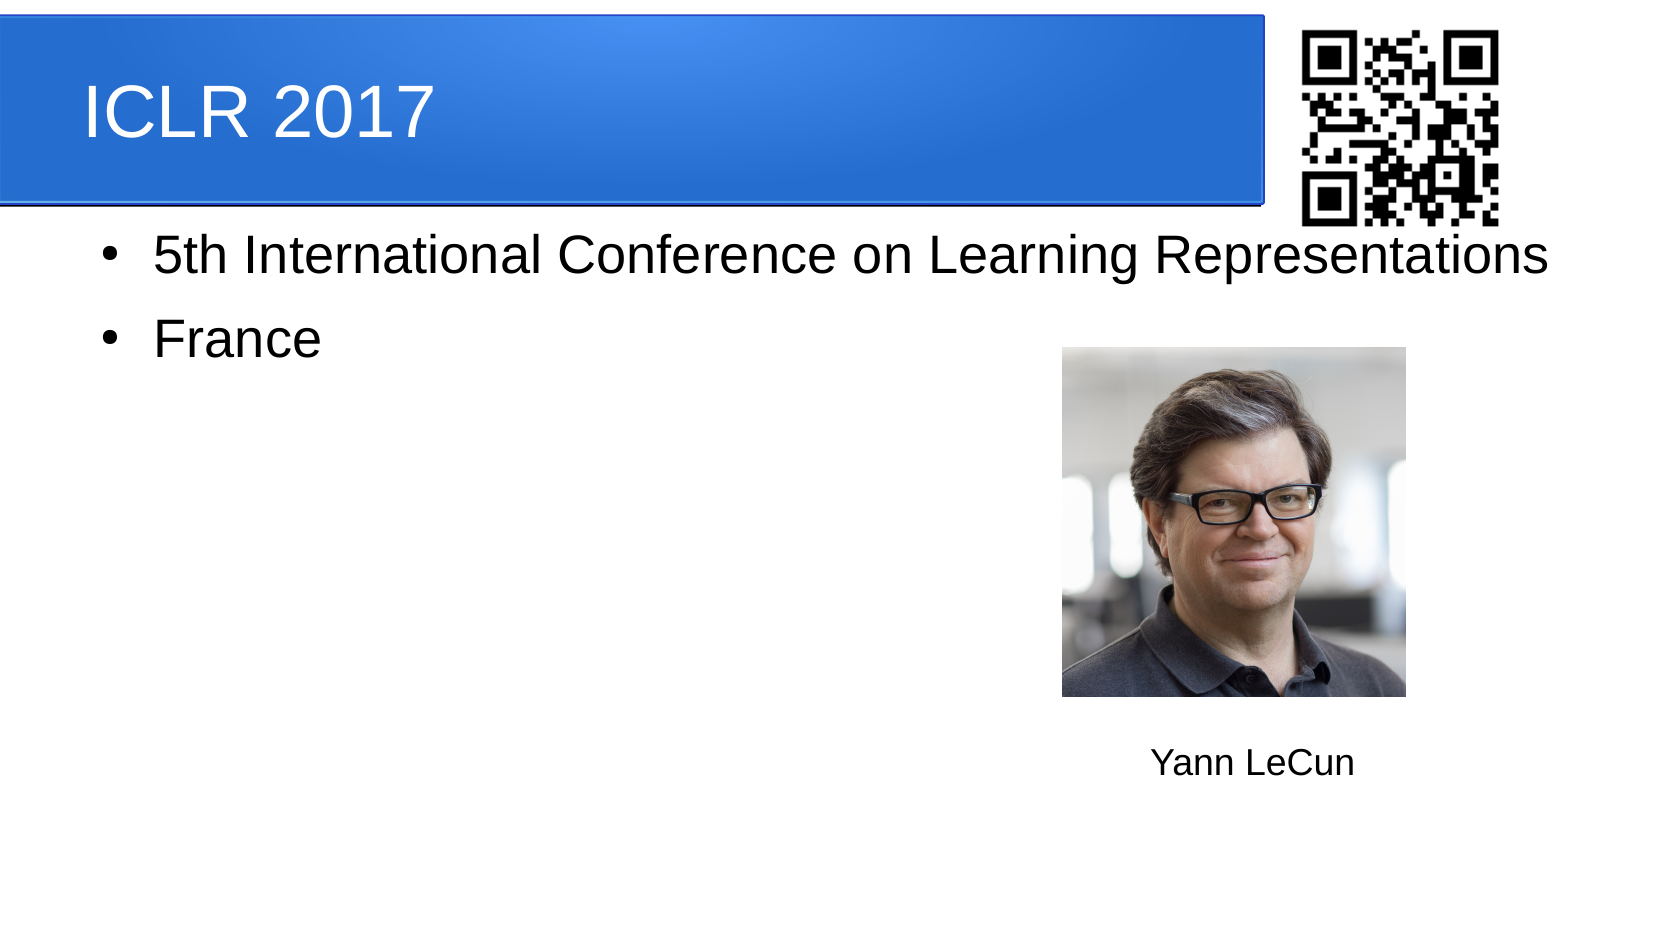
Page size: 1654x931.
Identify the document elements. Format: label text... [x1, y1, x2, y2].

title ICLR 2017 [82, 35, 1235, 189]
picture [1062, 347, 1406, 697]
text_box Yann LeCun [1135, 734, 1371, 792]
list 5th International Conference on Learning Representations France [82, 224, 1571, 764]
picture [1271, 0, 1530, 224]
